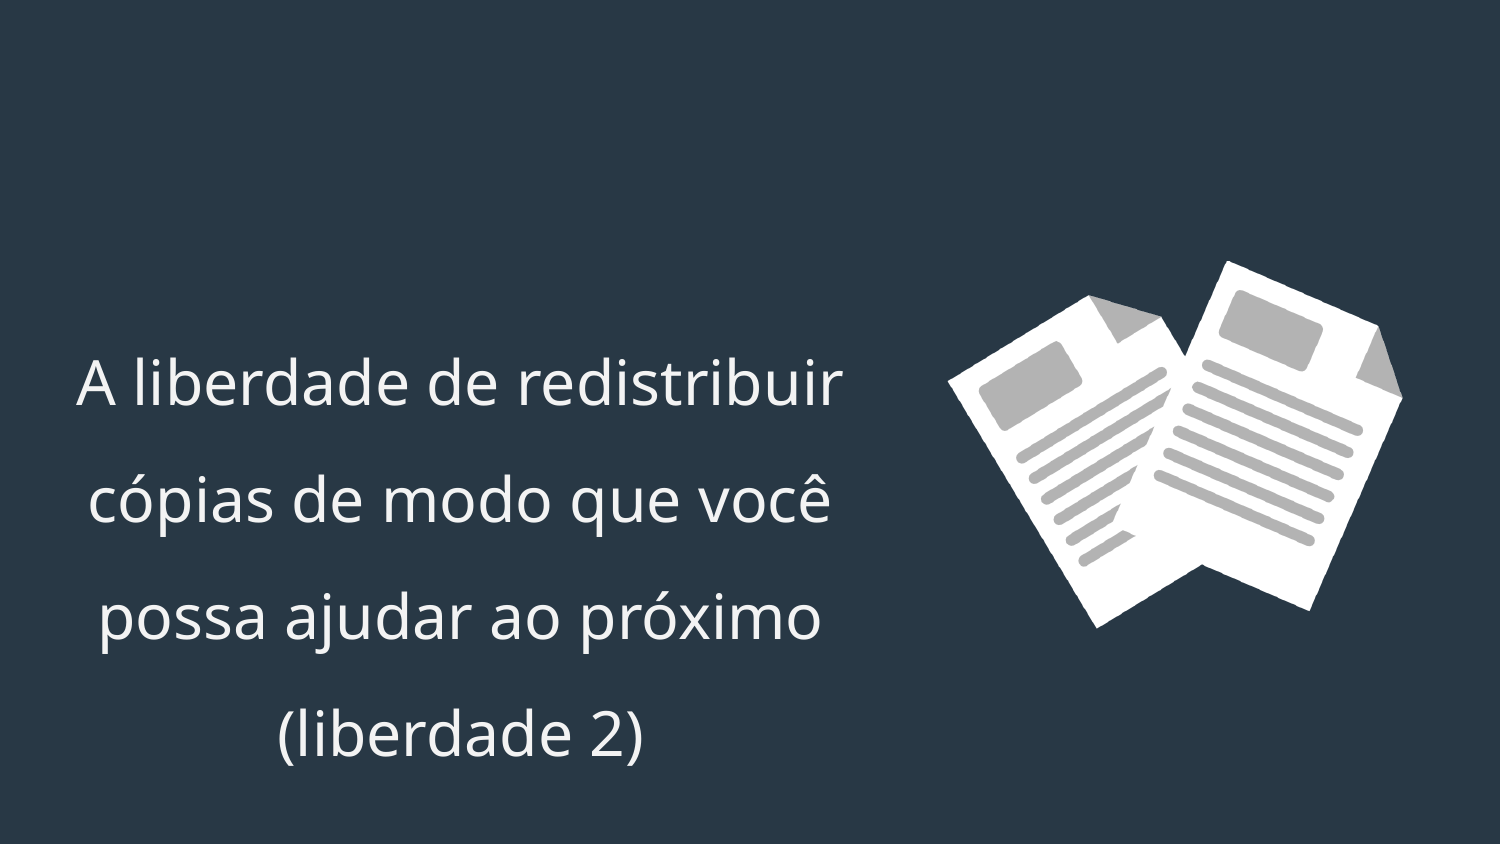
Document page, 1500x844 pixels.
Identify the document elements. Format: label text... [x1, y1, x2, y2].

text_box A liberdade de redistribuir cópias de modo que você possa ajudar ao próximo (liberdade 2) [45, 291, 876, 615]
text_box [827, 261, 1500, 645]
